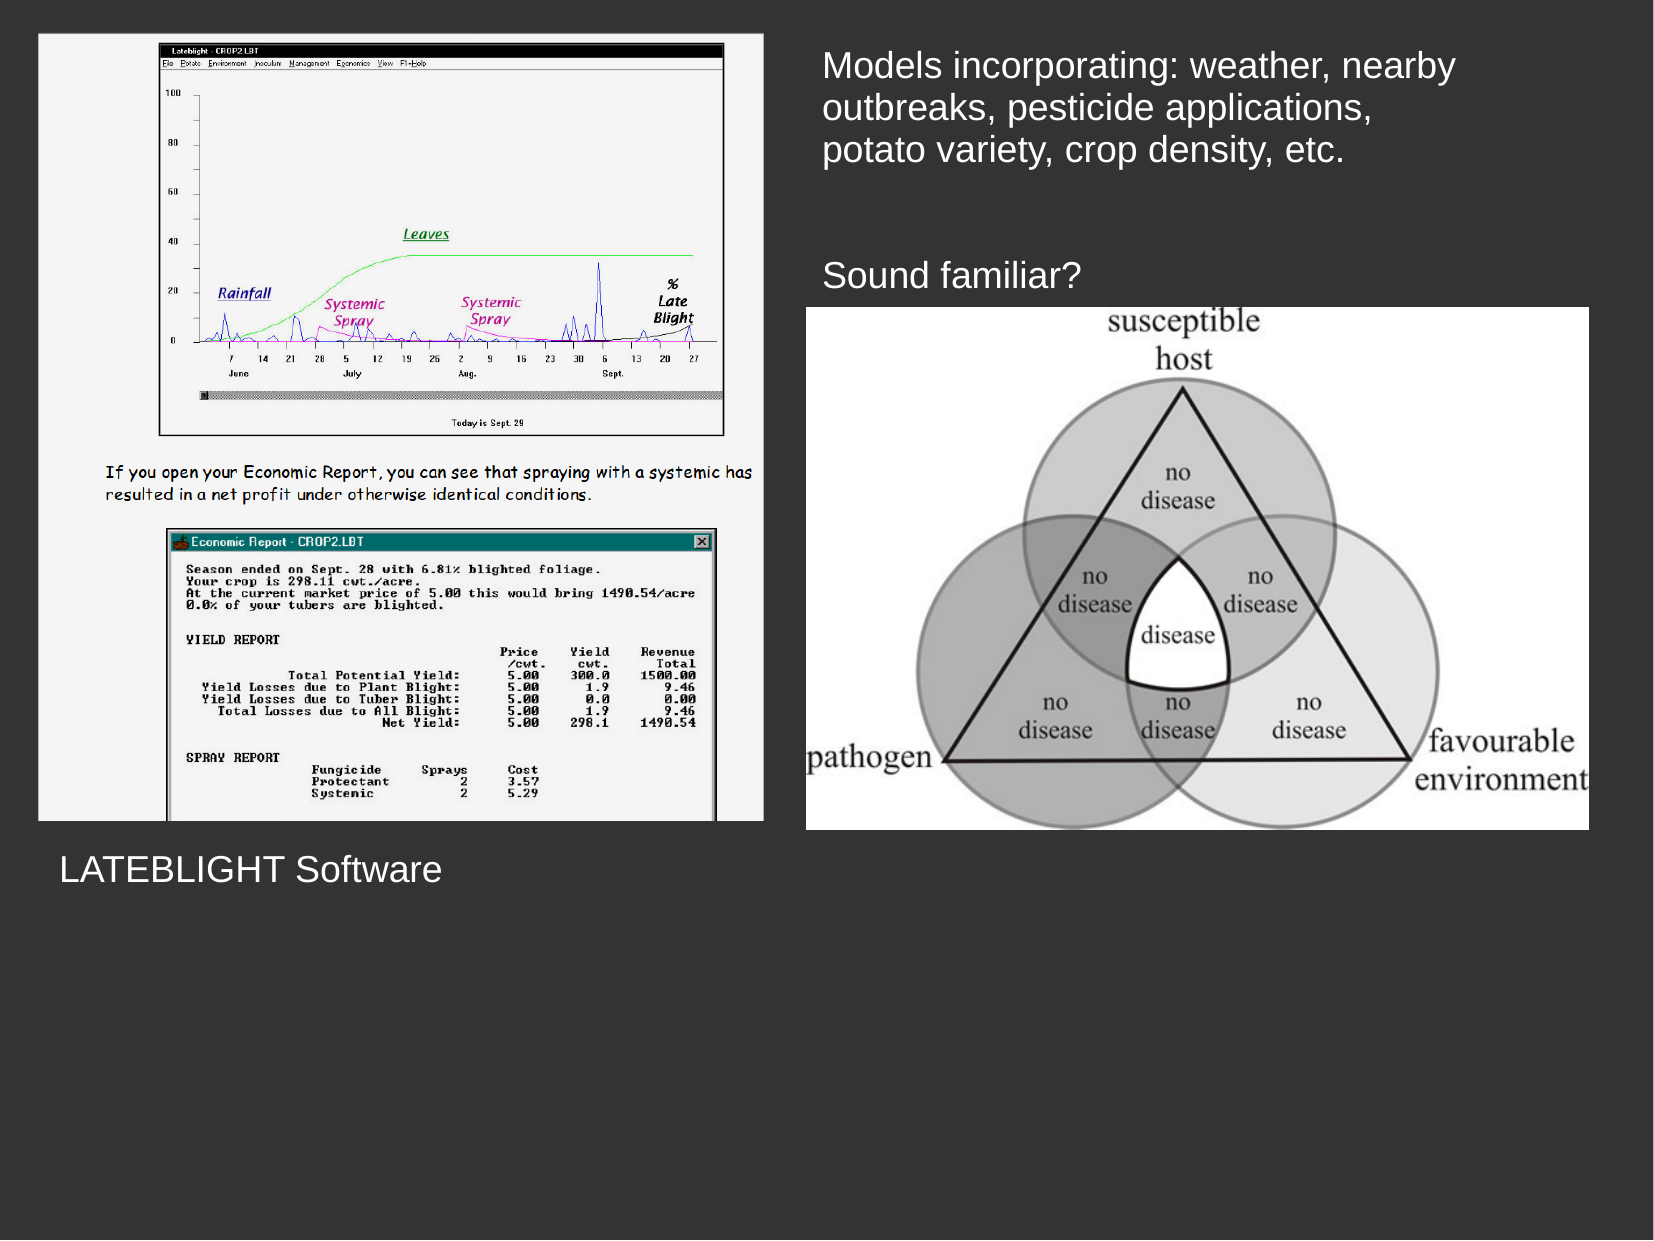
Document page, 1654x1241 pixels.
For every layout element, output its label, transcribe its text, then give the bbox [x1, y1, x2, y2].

text_box LATEBLIGHT Software [44, 841, 763, 898]
text_box Models incorporating: weather, nearby outbreaks, pesticide applications, potato variety, crop density, etc. Sound familiar? [807, 37, 1492, 304]
picture [38, 32, 764, 821]
picture [806, 307, 1589, 830]
